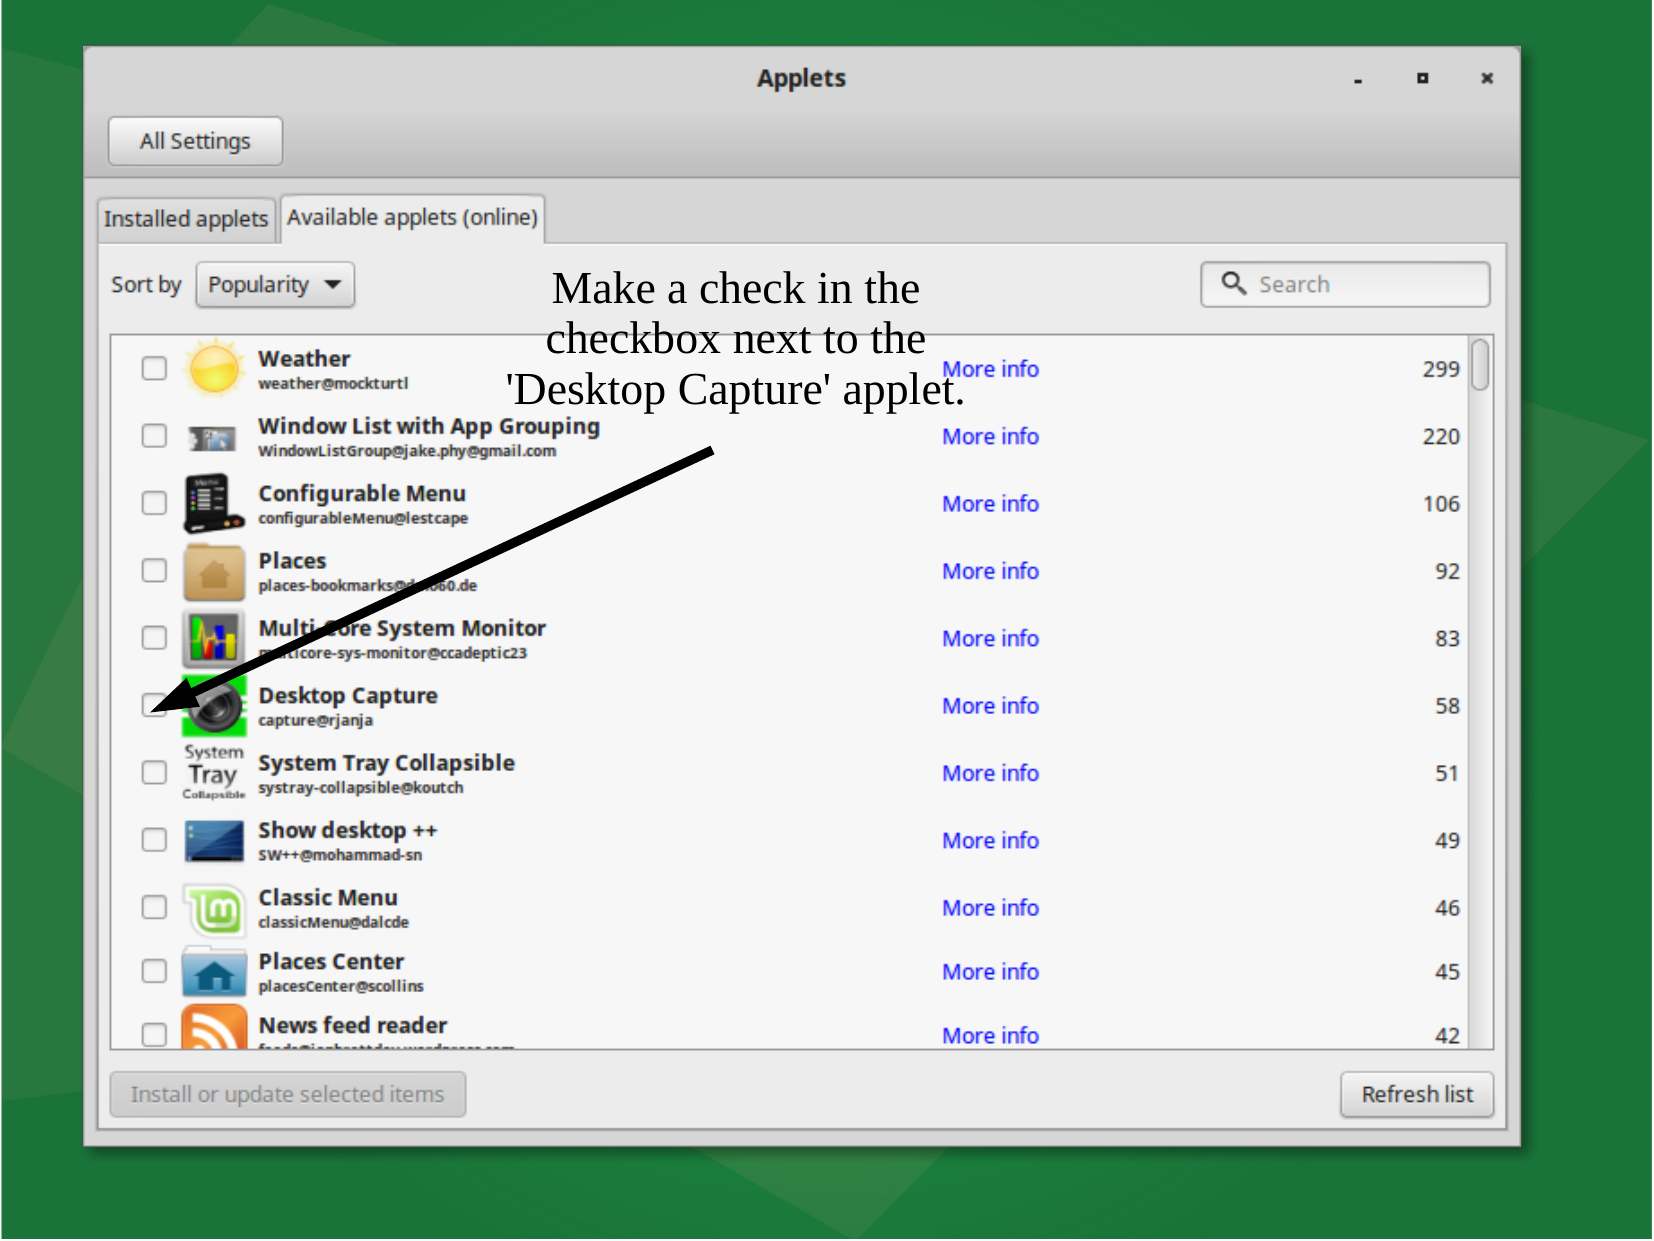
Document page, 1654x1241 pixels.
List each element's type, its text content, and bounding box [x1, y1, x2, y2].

list Make a check in the checkbox next to the 'Desktop Capture' applet. [412, 262, 989, 488]
picture [0, 0, 1652, 1241]
